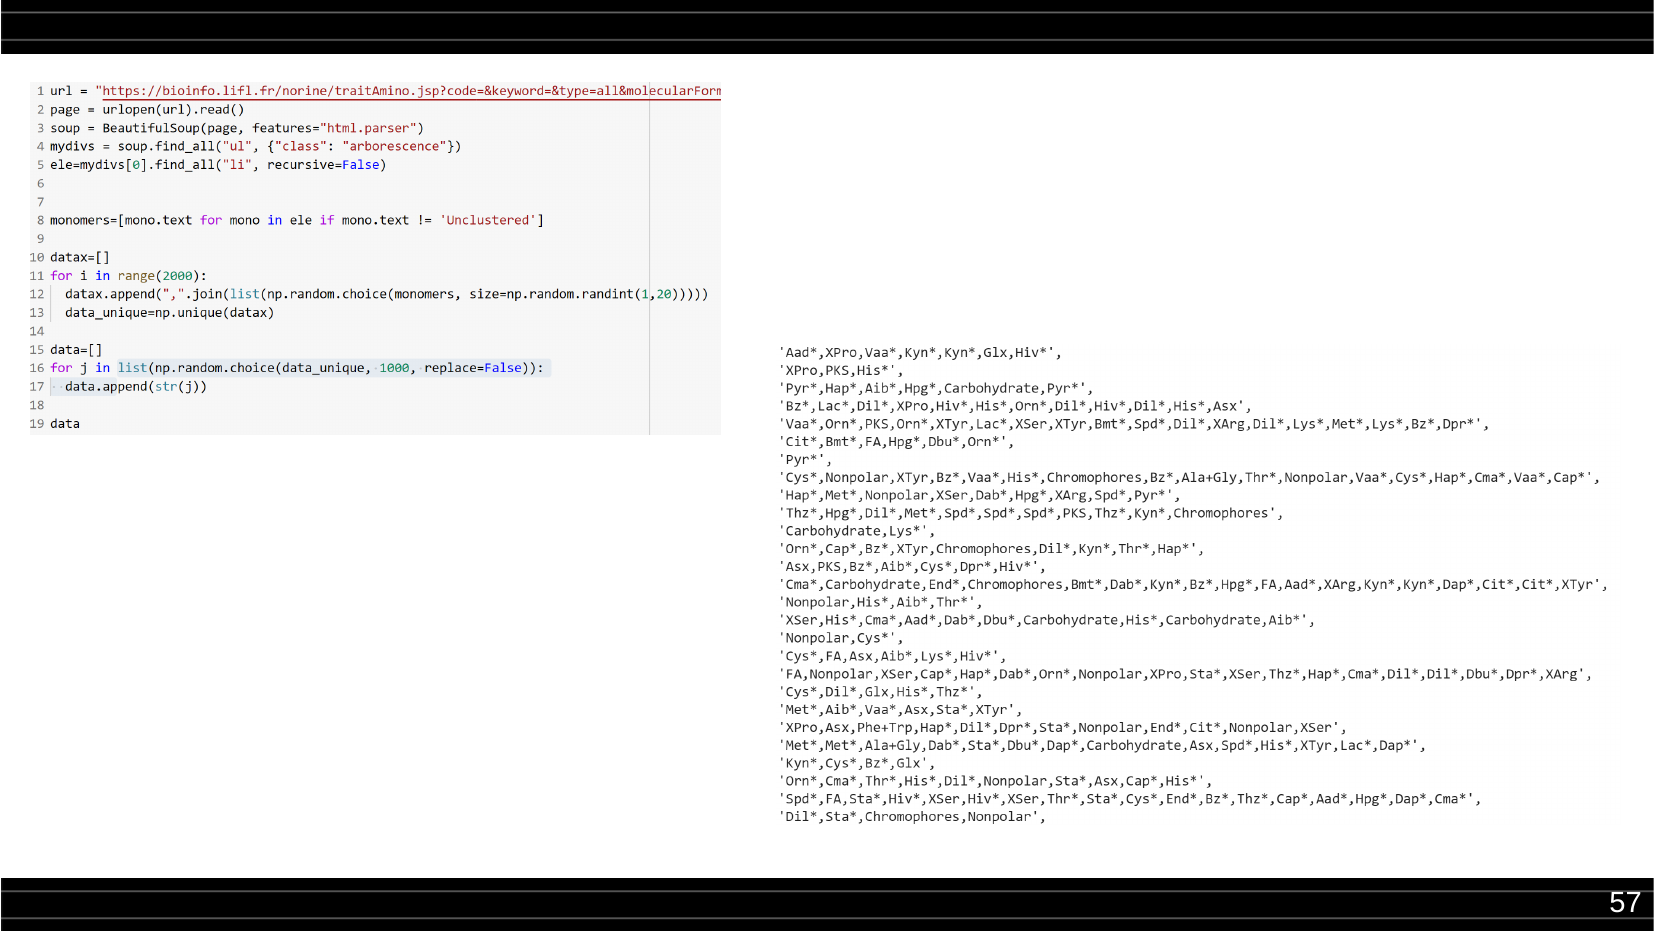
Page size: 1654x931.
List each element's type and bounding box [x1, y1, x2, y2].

picture [1, 0, 1654, 54]
picture [1, 878, 1654, 931]
picture [776, 344, 1621, 826]
picture [30, 82, 721, 436]
